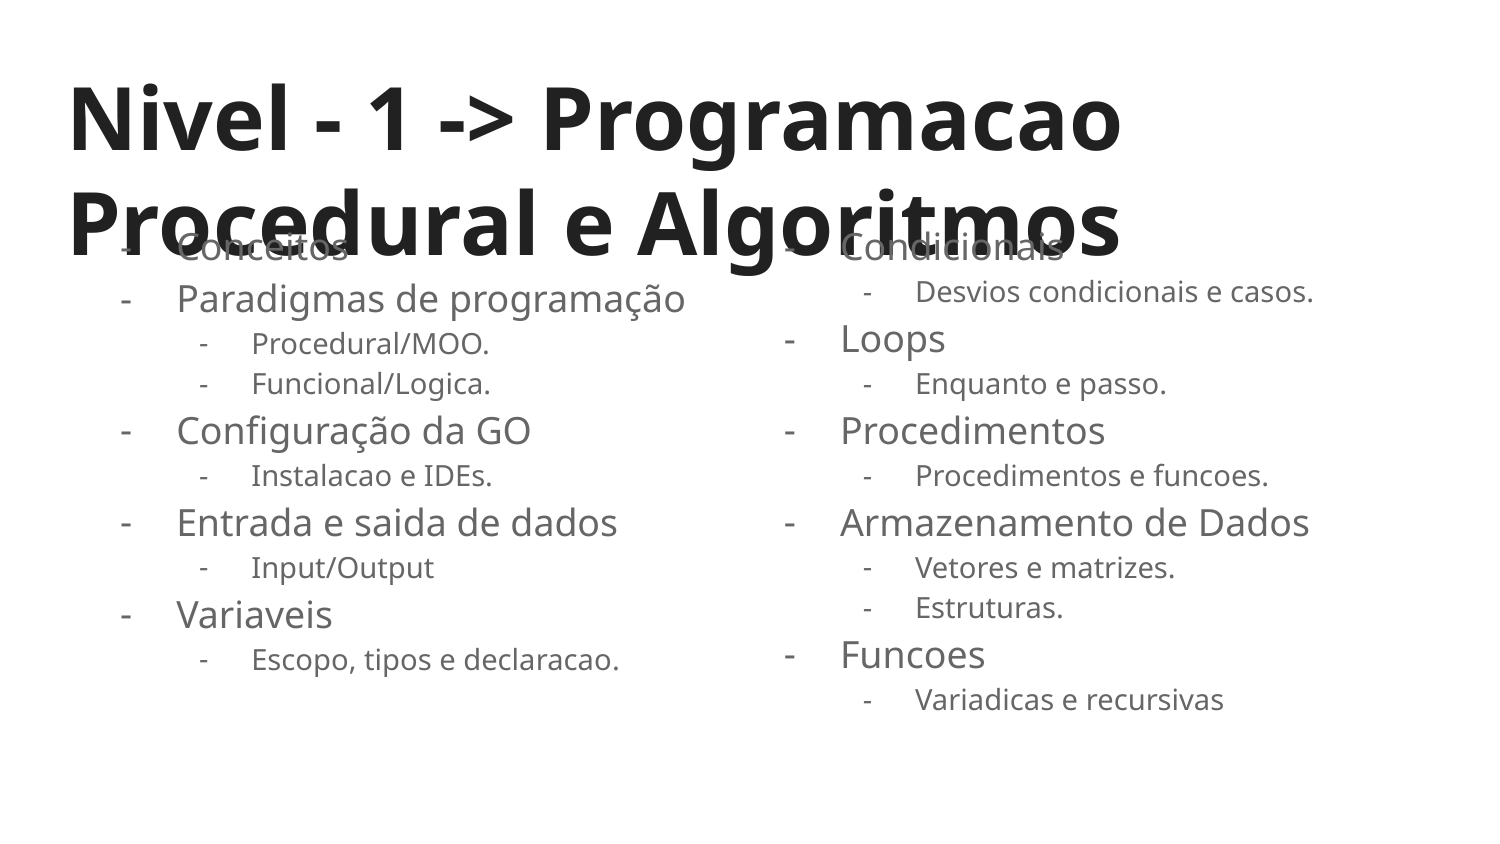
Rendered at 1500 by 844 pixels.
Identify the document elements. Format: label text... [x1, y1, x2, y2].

title Nivel - 1 -> Programacao Procedural e Algoritmos [51, 48, 1449, 180]
list Condicionais Desvios condicionais e casos. Loops Enquanto e passo. Procedimentos Procedimentos e funcoes. Armazenamento de Dados Vetores e matrizes. Estruturas. Funcoes Variadicas e recursivas [785, 201, 1449, 750]
list Conceitos Paradigmas de programação Procedural/MOO. Funcional/Logica. Configuração da GO Instalacao e IDEs. Entrada e saida de dados Input/Output Variaveis Escopo, tipos e declaracao. [86, 201, 785, 750]
